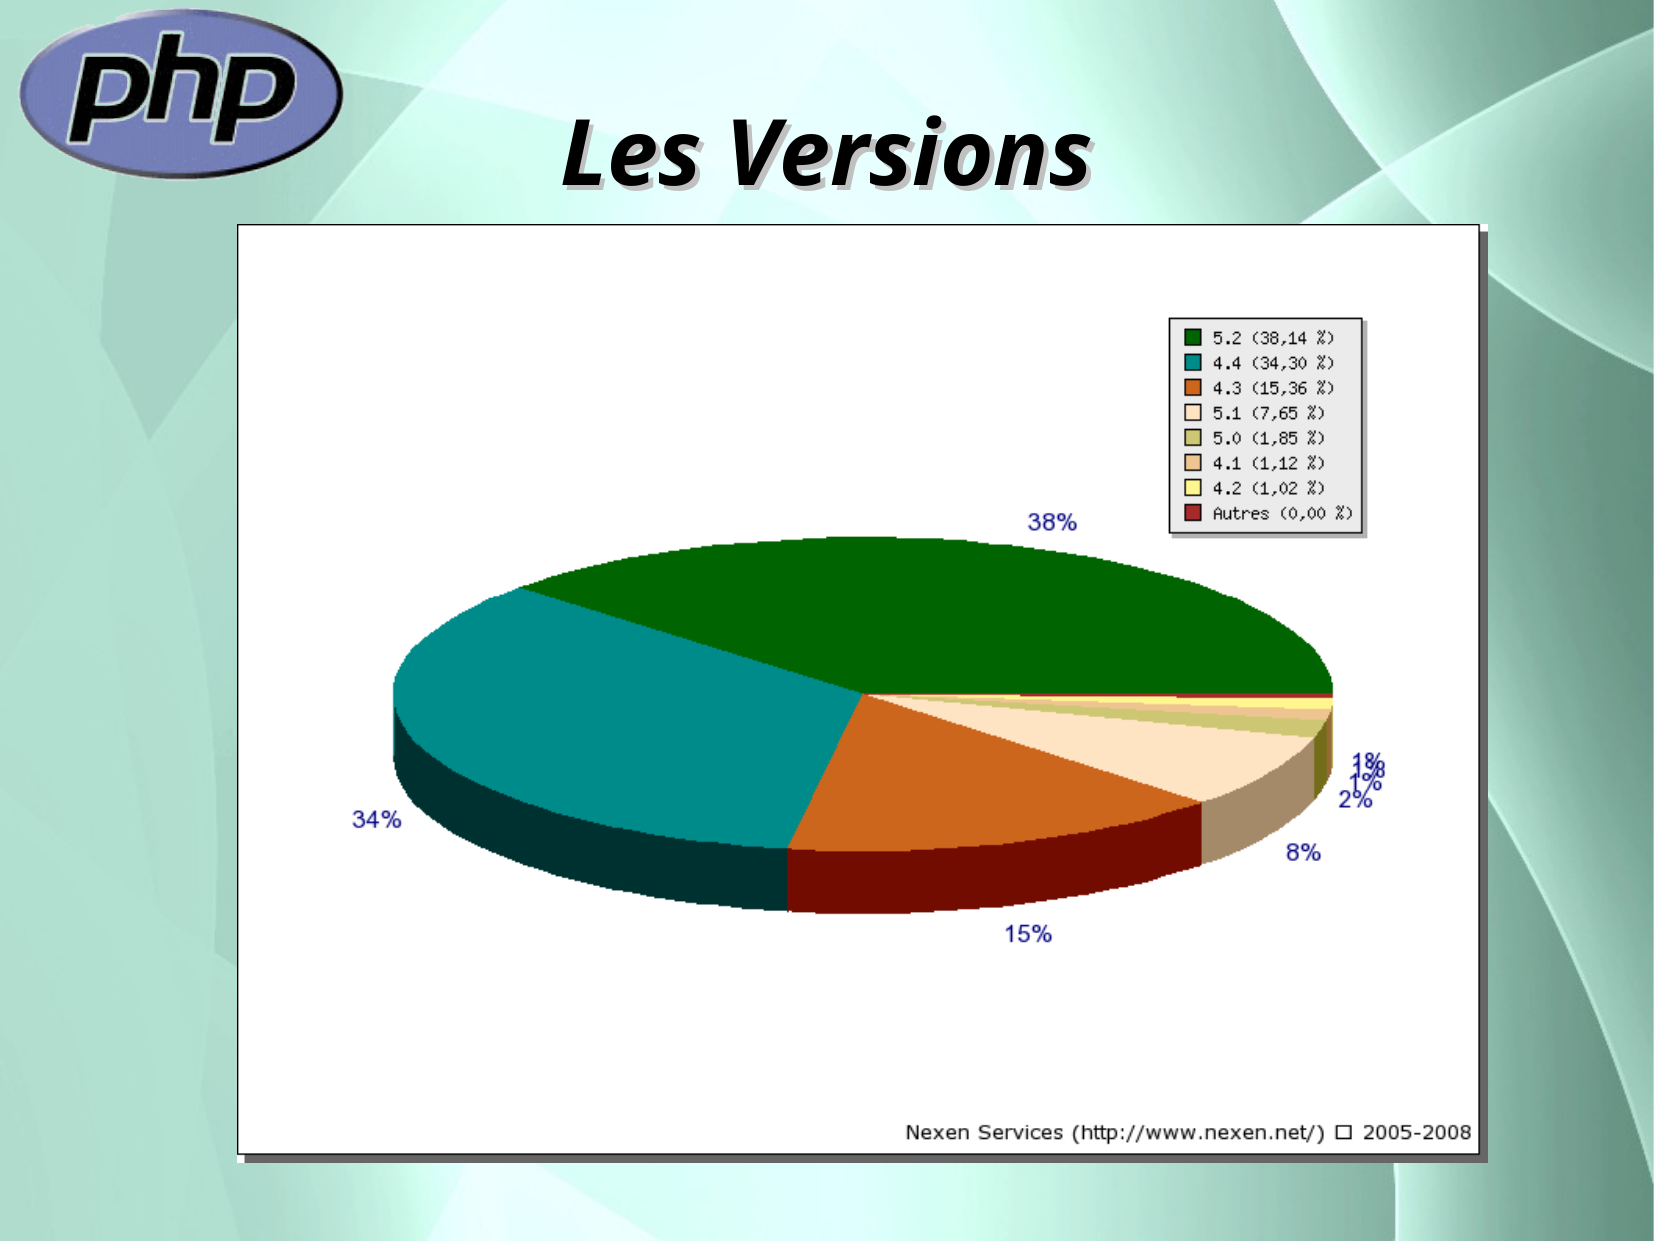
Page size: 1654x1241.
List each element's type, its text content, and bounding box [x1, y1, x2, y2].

title Les Versions [82, 49, 1571, 257]
picture [0, 0, 1654, 1241]
